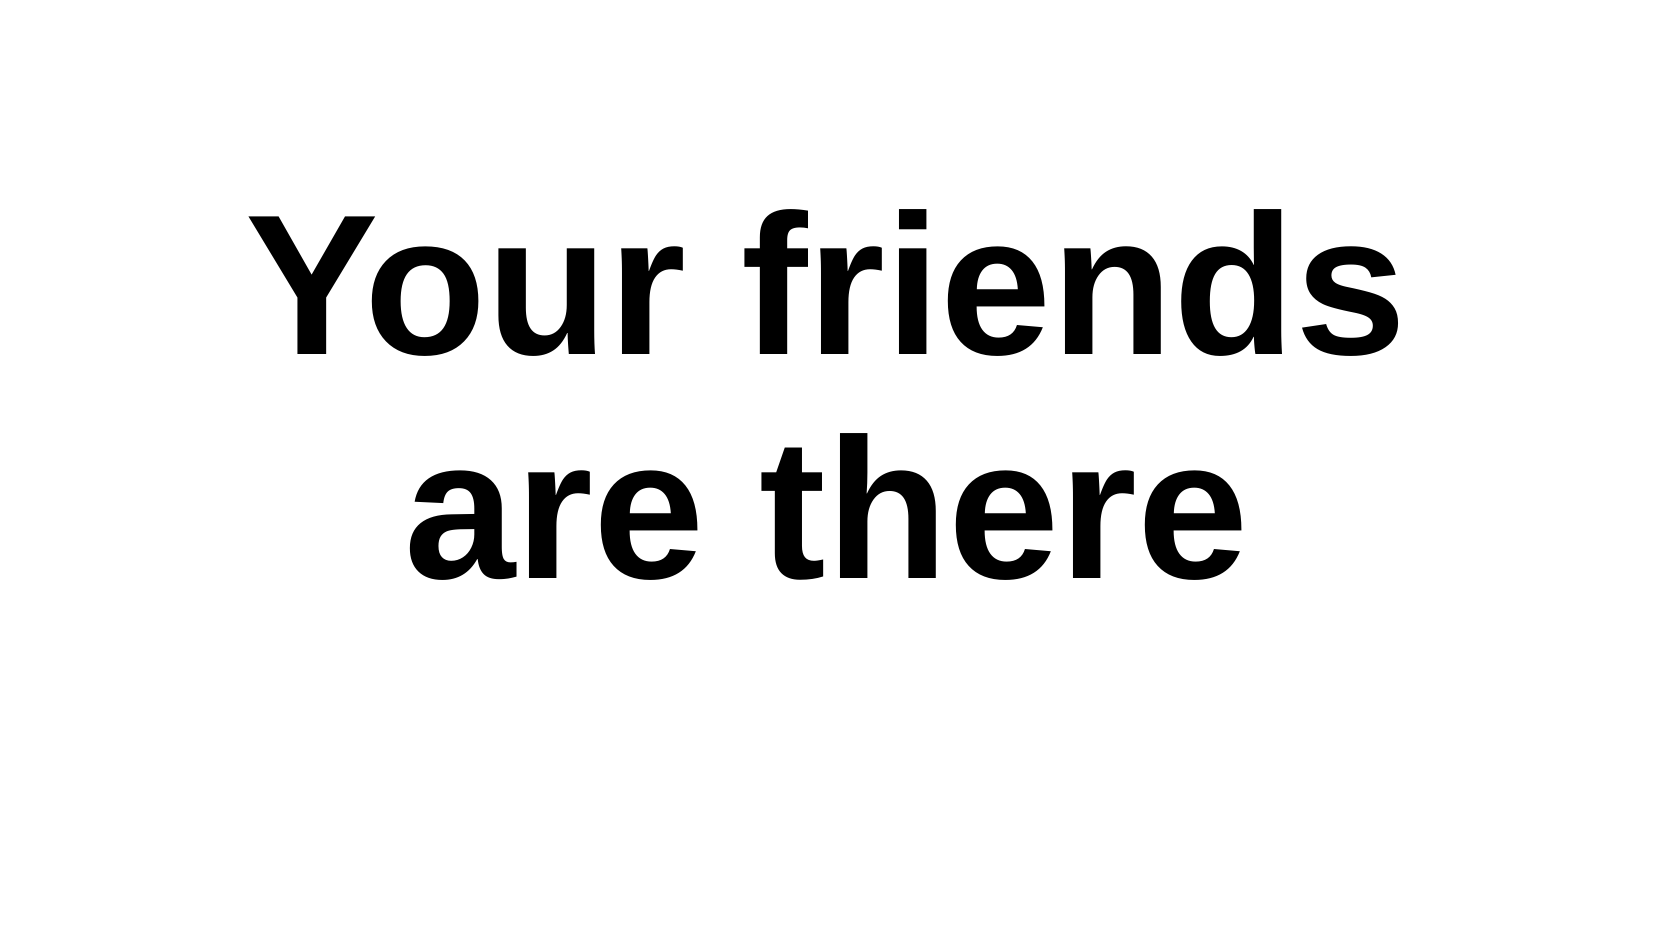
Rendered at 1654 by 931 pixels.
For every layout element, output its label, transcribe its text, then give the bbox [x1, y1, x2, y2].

subtitle Your friends are there [35, 37, 1619, 757]
